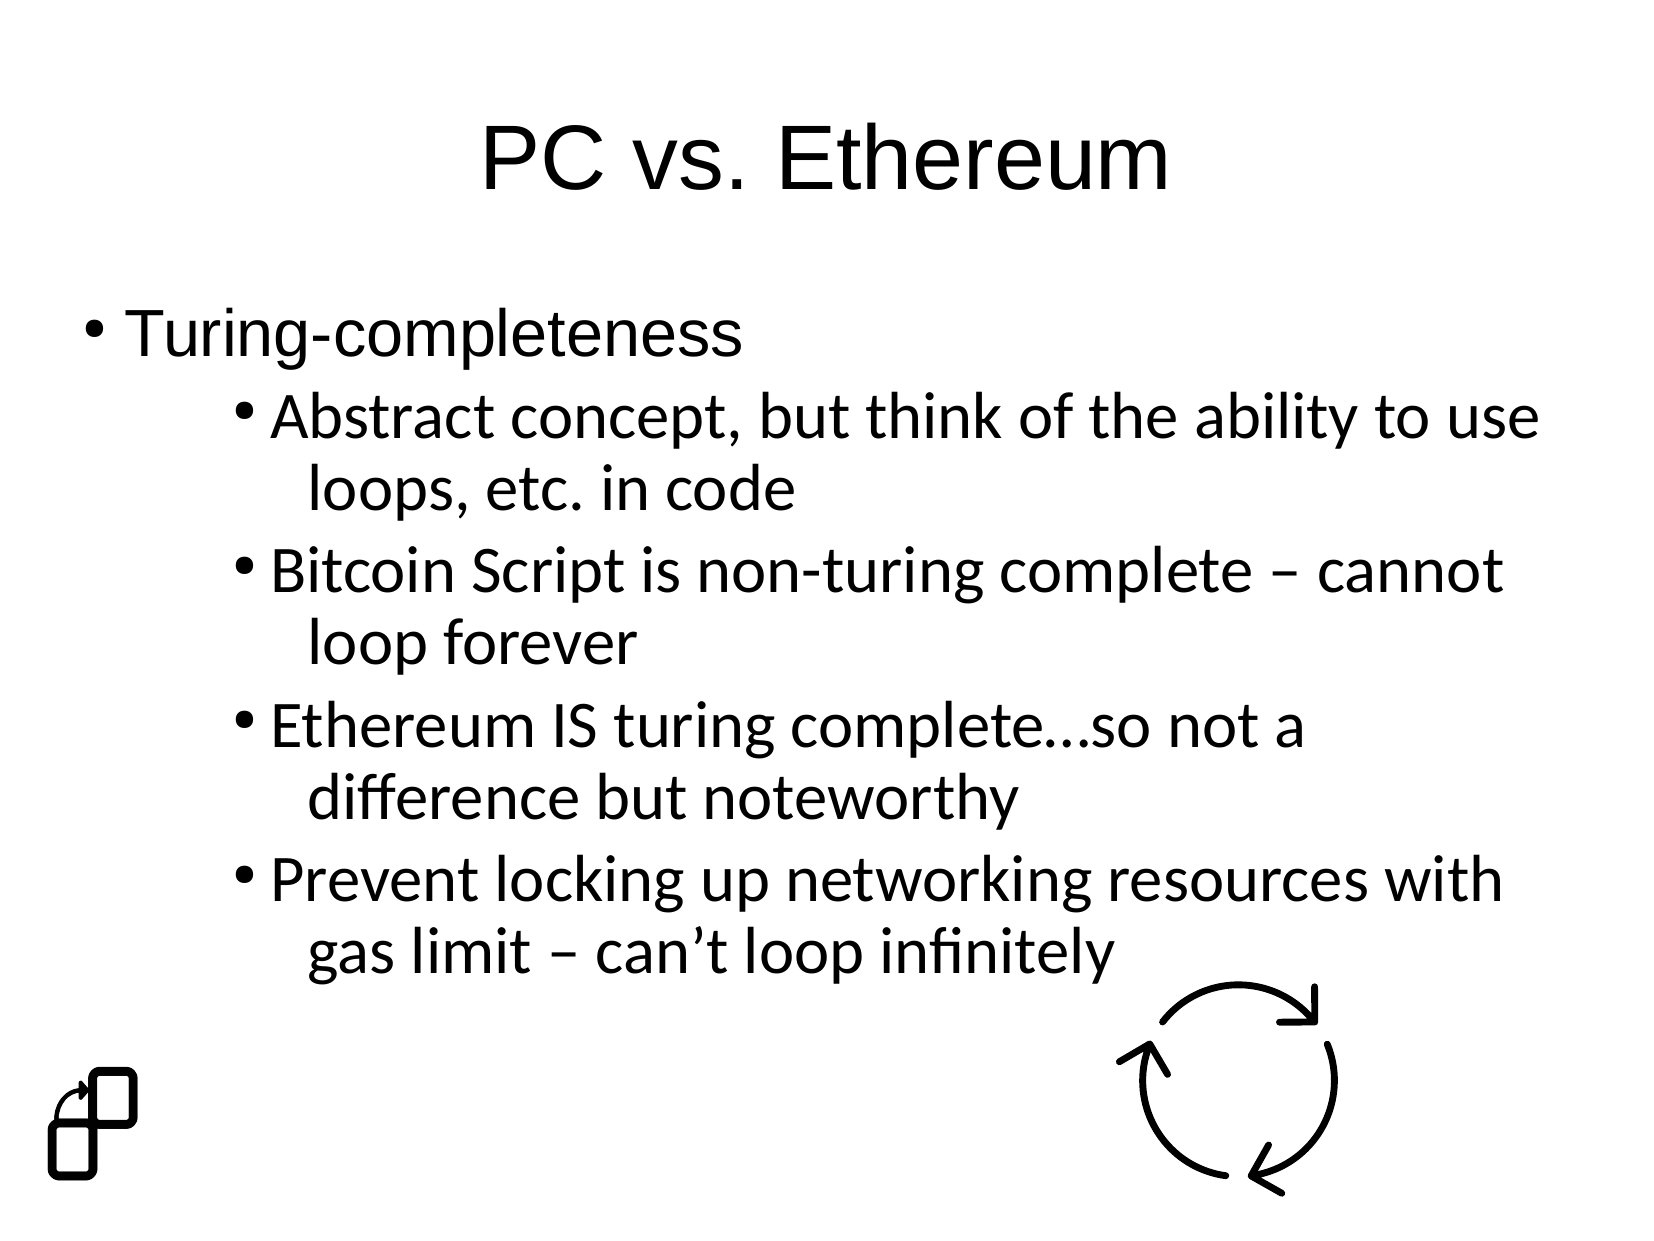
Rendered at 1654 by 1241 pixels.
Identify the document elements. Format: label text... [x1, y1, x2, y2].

title PC vs. Ethereum [82, 97, 1571, 209]
picture [30, 1062, 153, 1186]
picture [1067, 917, 1400, 1241]
list Turing-completeness Abstract concept, but think of the ability to use loops, etc. in code Bitcoin Script is non-turing complete – cannot loop forever Ethereum IS turing complete…so not a difference but noteworthy Prevent locking up networking resources with gas limit – can’t loop infinitely [82, 290, 1571, 1010]
